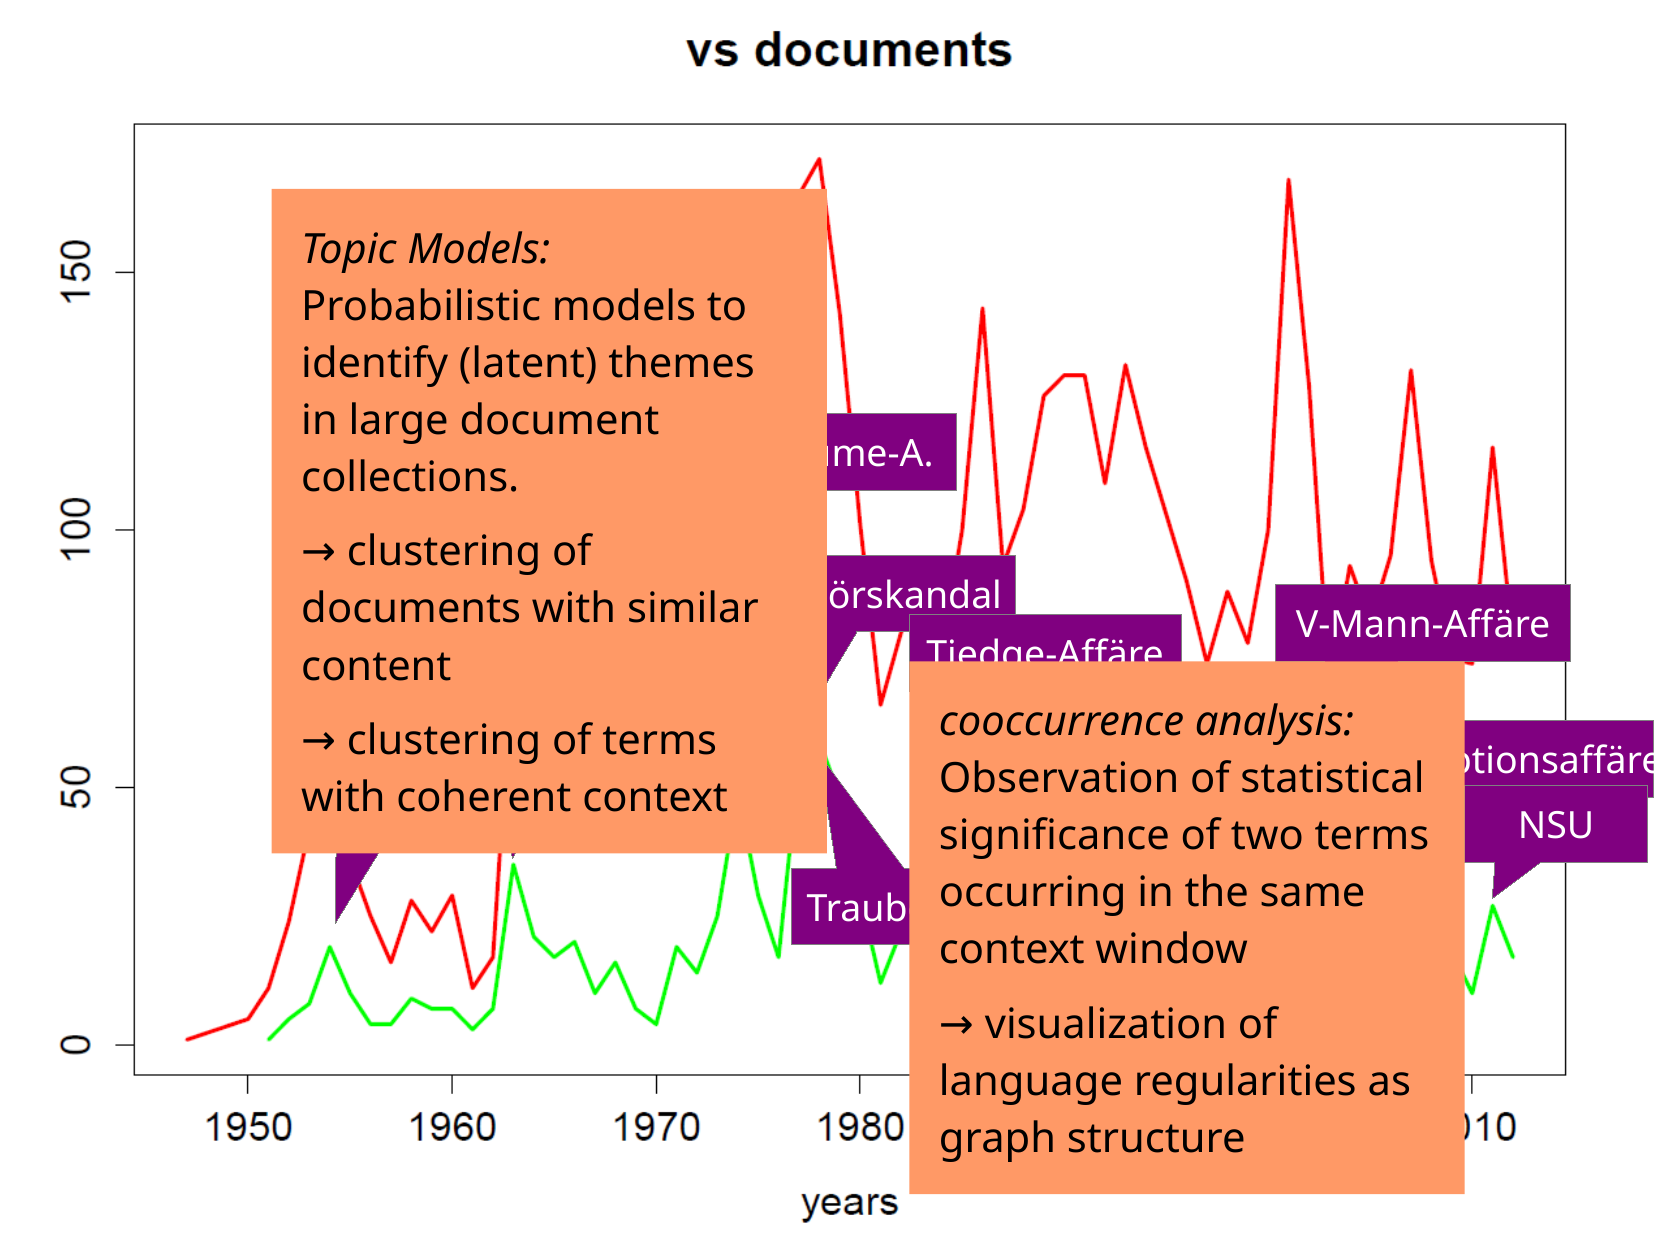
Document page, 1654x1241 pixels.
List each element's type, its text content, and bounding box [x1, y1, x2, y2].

text_box Guillaume-A. [827, 413, 957, 491]
picture [827, 632, 909, 868]
picture [27, 0, 1625, 1241]
text_box John-Affäre [335, 854, 378, 924]
text_box cooccurrence analysis: Observation of statistical significance of two terms occurring in the same context window → visualization of language regularities as graph structure [909, 661, 1465, 1173]
text_box Traube-Affäre [791, 764, 909, 945]
text_box V-Mann-Affäre [1275, 584, 1571, 662]
text_box Abhörskandal [827, 555, 1016, 683]
text_box Topic Models: Probabilistic models to identify (latent) themes in large document collections. → clustering of documents with similar content → clustering of terms with coherent context [271, 188, 827, 718]
text_box Tiedge-Affäre [909, 614, 1182, 661]
text_box Korruptionsaffäre [1465, 720, 1654, 798]
text_box NSU [1465, 785, 1648, 899]
